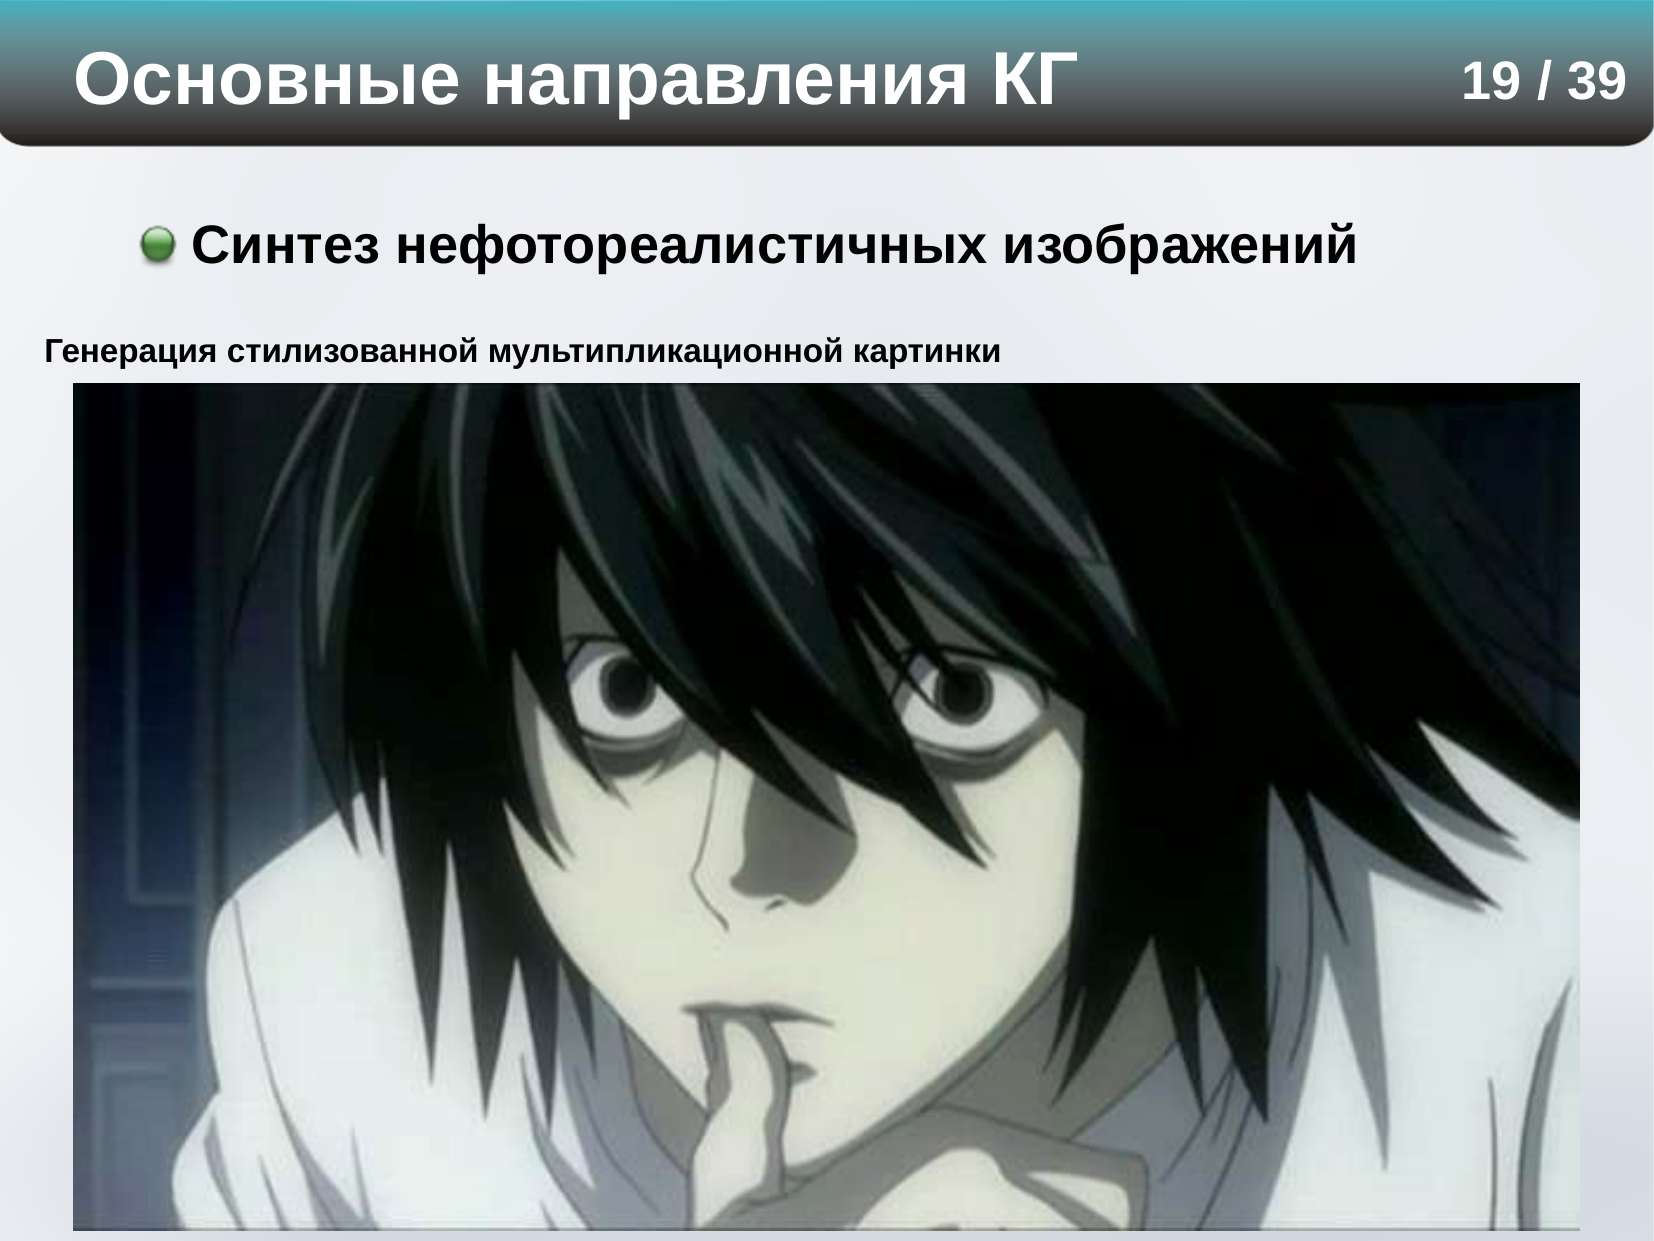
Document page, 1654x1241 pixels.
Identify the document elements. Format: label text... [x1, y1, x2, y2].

text_box <номер> / 39 [1446, 42, 1654, 179]
picture [0, 0, 1654, 1241]
text_box Синтез нефотореалистичных изображений [118, 206, 1536, 283]
text_box Генерация стилизованной мультипликационной картинки [29, 324, 1123, 377]
text_box Основные направления КГ [59, 29, 1329, 129]
